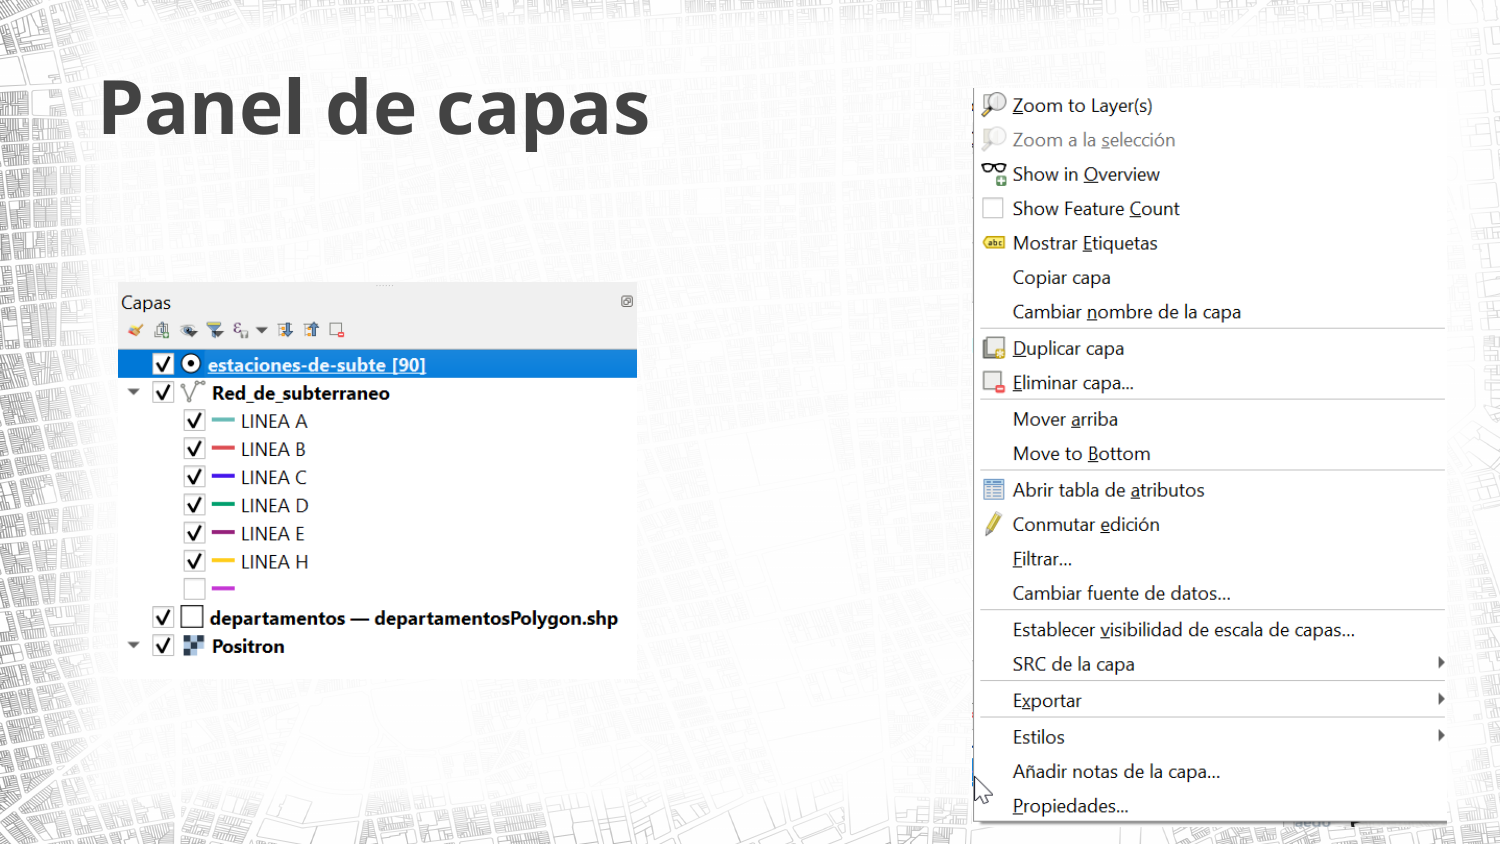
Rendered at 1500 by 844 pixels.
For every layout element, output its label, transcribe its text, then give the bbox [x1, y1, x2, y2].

text_box Panel de capas [82, 47, 1264, 237]
picture [0, 0, 1500, 844]
